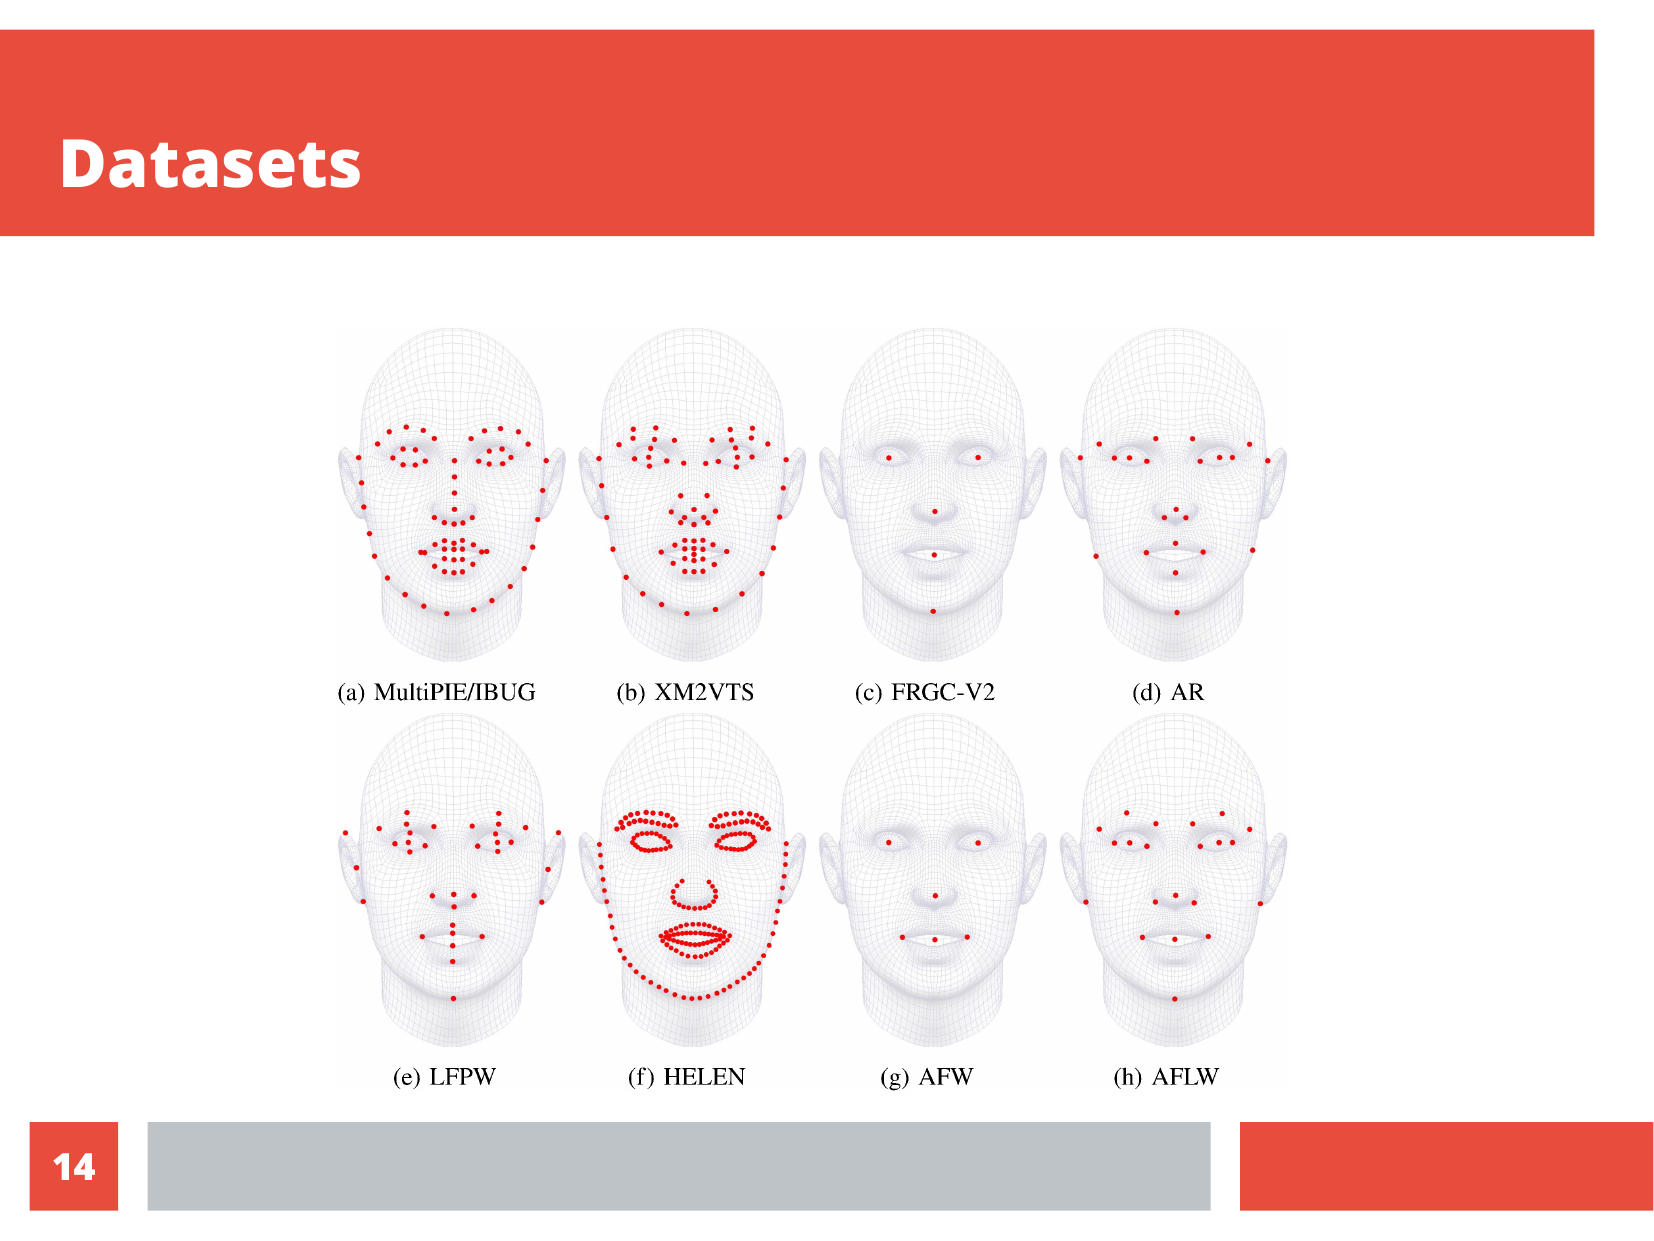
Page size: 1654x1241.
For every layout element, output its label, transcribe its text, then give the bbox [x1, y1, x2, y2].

title Datasets [59, 59, 1595, 207]
picture [333, 324, 1291, 1093]
